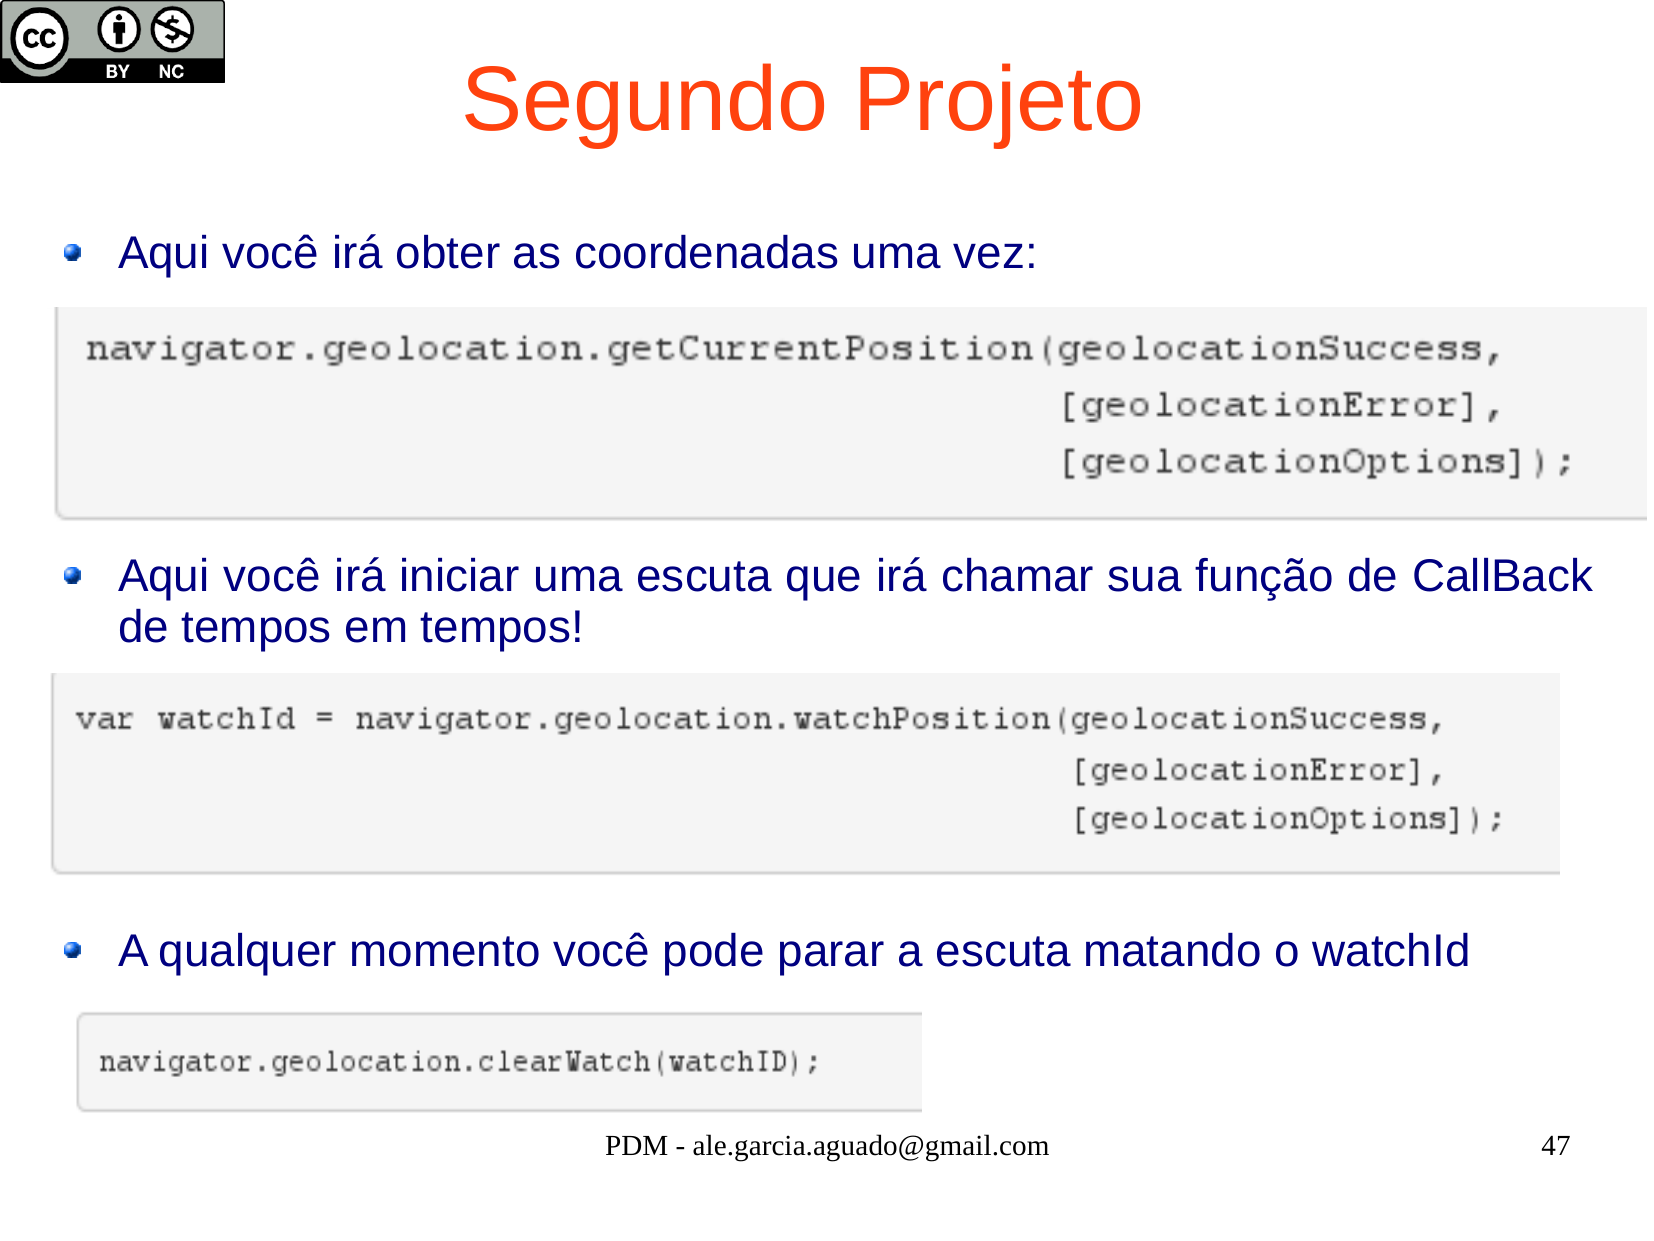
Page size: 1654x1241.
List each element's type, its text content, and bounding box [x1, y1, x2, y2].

picture [0, 0, 225, 83]
list Aqui você irá obter as coordenadas uma vez: Aqui você irá iniciar uma escuta que irá chamar sua função de CallBack de tempos em tempos! A qualquer momento você pode parar a escuta matando o watchId [47, 533, 1595, 1028]
picture [60, 1003, 922, 1128]
list Aqui você irá obter as coordenadas uma vez: Aqui você irá iniciar uma escuta que irá chamar sua função de CallBack de tempos em tempos! A qualquer momento você pode parar a escuta matando o watchId [47, 226, 1595, 307]
picture [47, 673, 1560, 886]
picture [47, 307, 1647, 533]
title Segundo Projeto [59, 31, 1548, 166]
